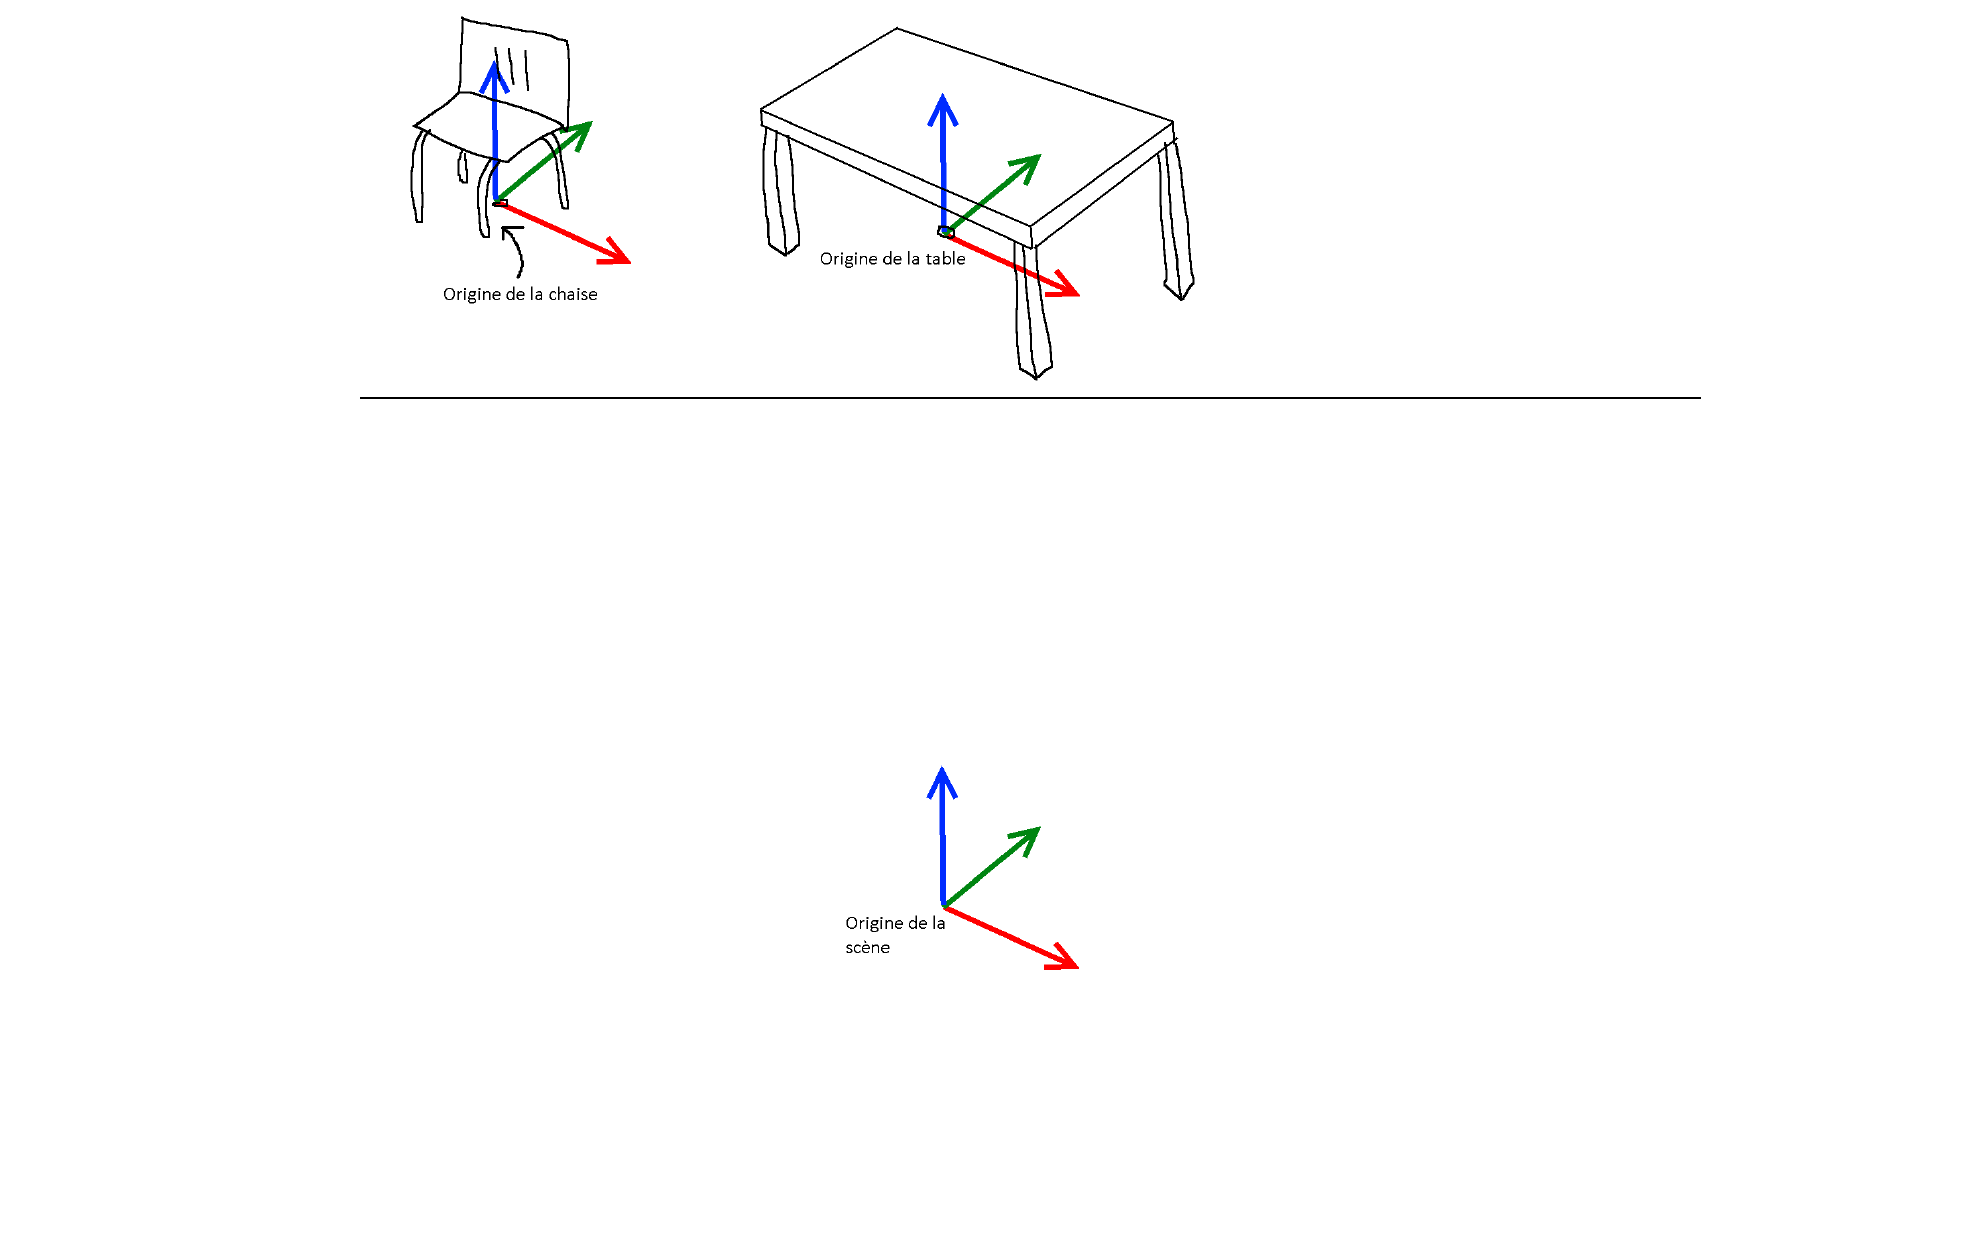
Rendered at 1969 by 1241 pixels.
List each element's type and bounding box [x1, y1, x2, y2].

picture [360, 6, 1701, 1241]
